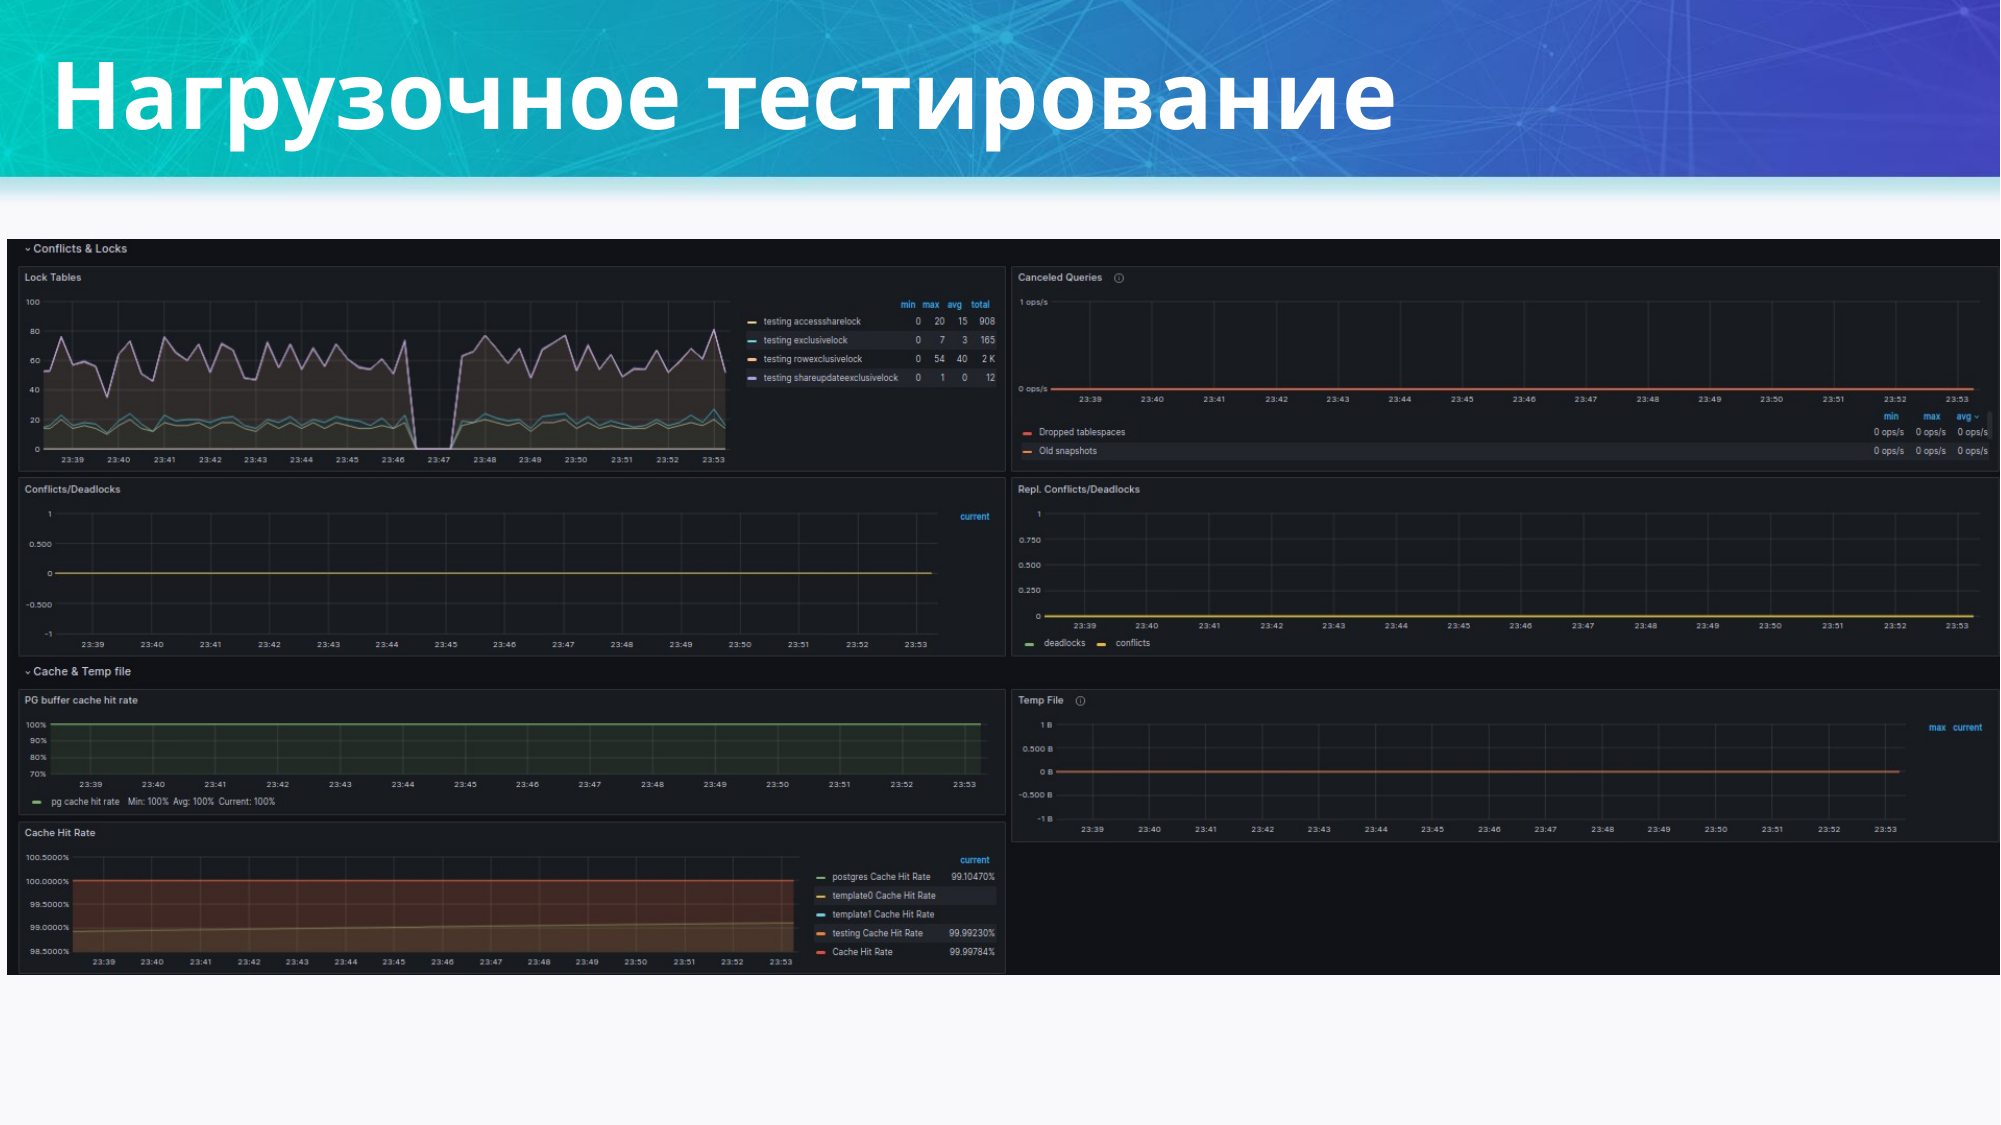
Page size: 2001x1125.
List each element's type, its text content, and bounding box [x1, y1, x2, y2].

picture [0, 0, 2000, 1125]
text_box Нагрузочное тестирование [50, 58, 1882, 139]
text_box Нагрузочное тестирование [244, 88, 264, 119]
text_box Нагрузочное тестирование [1000, 88, 1020, 119]
